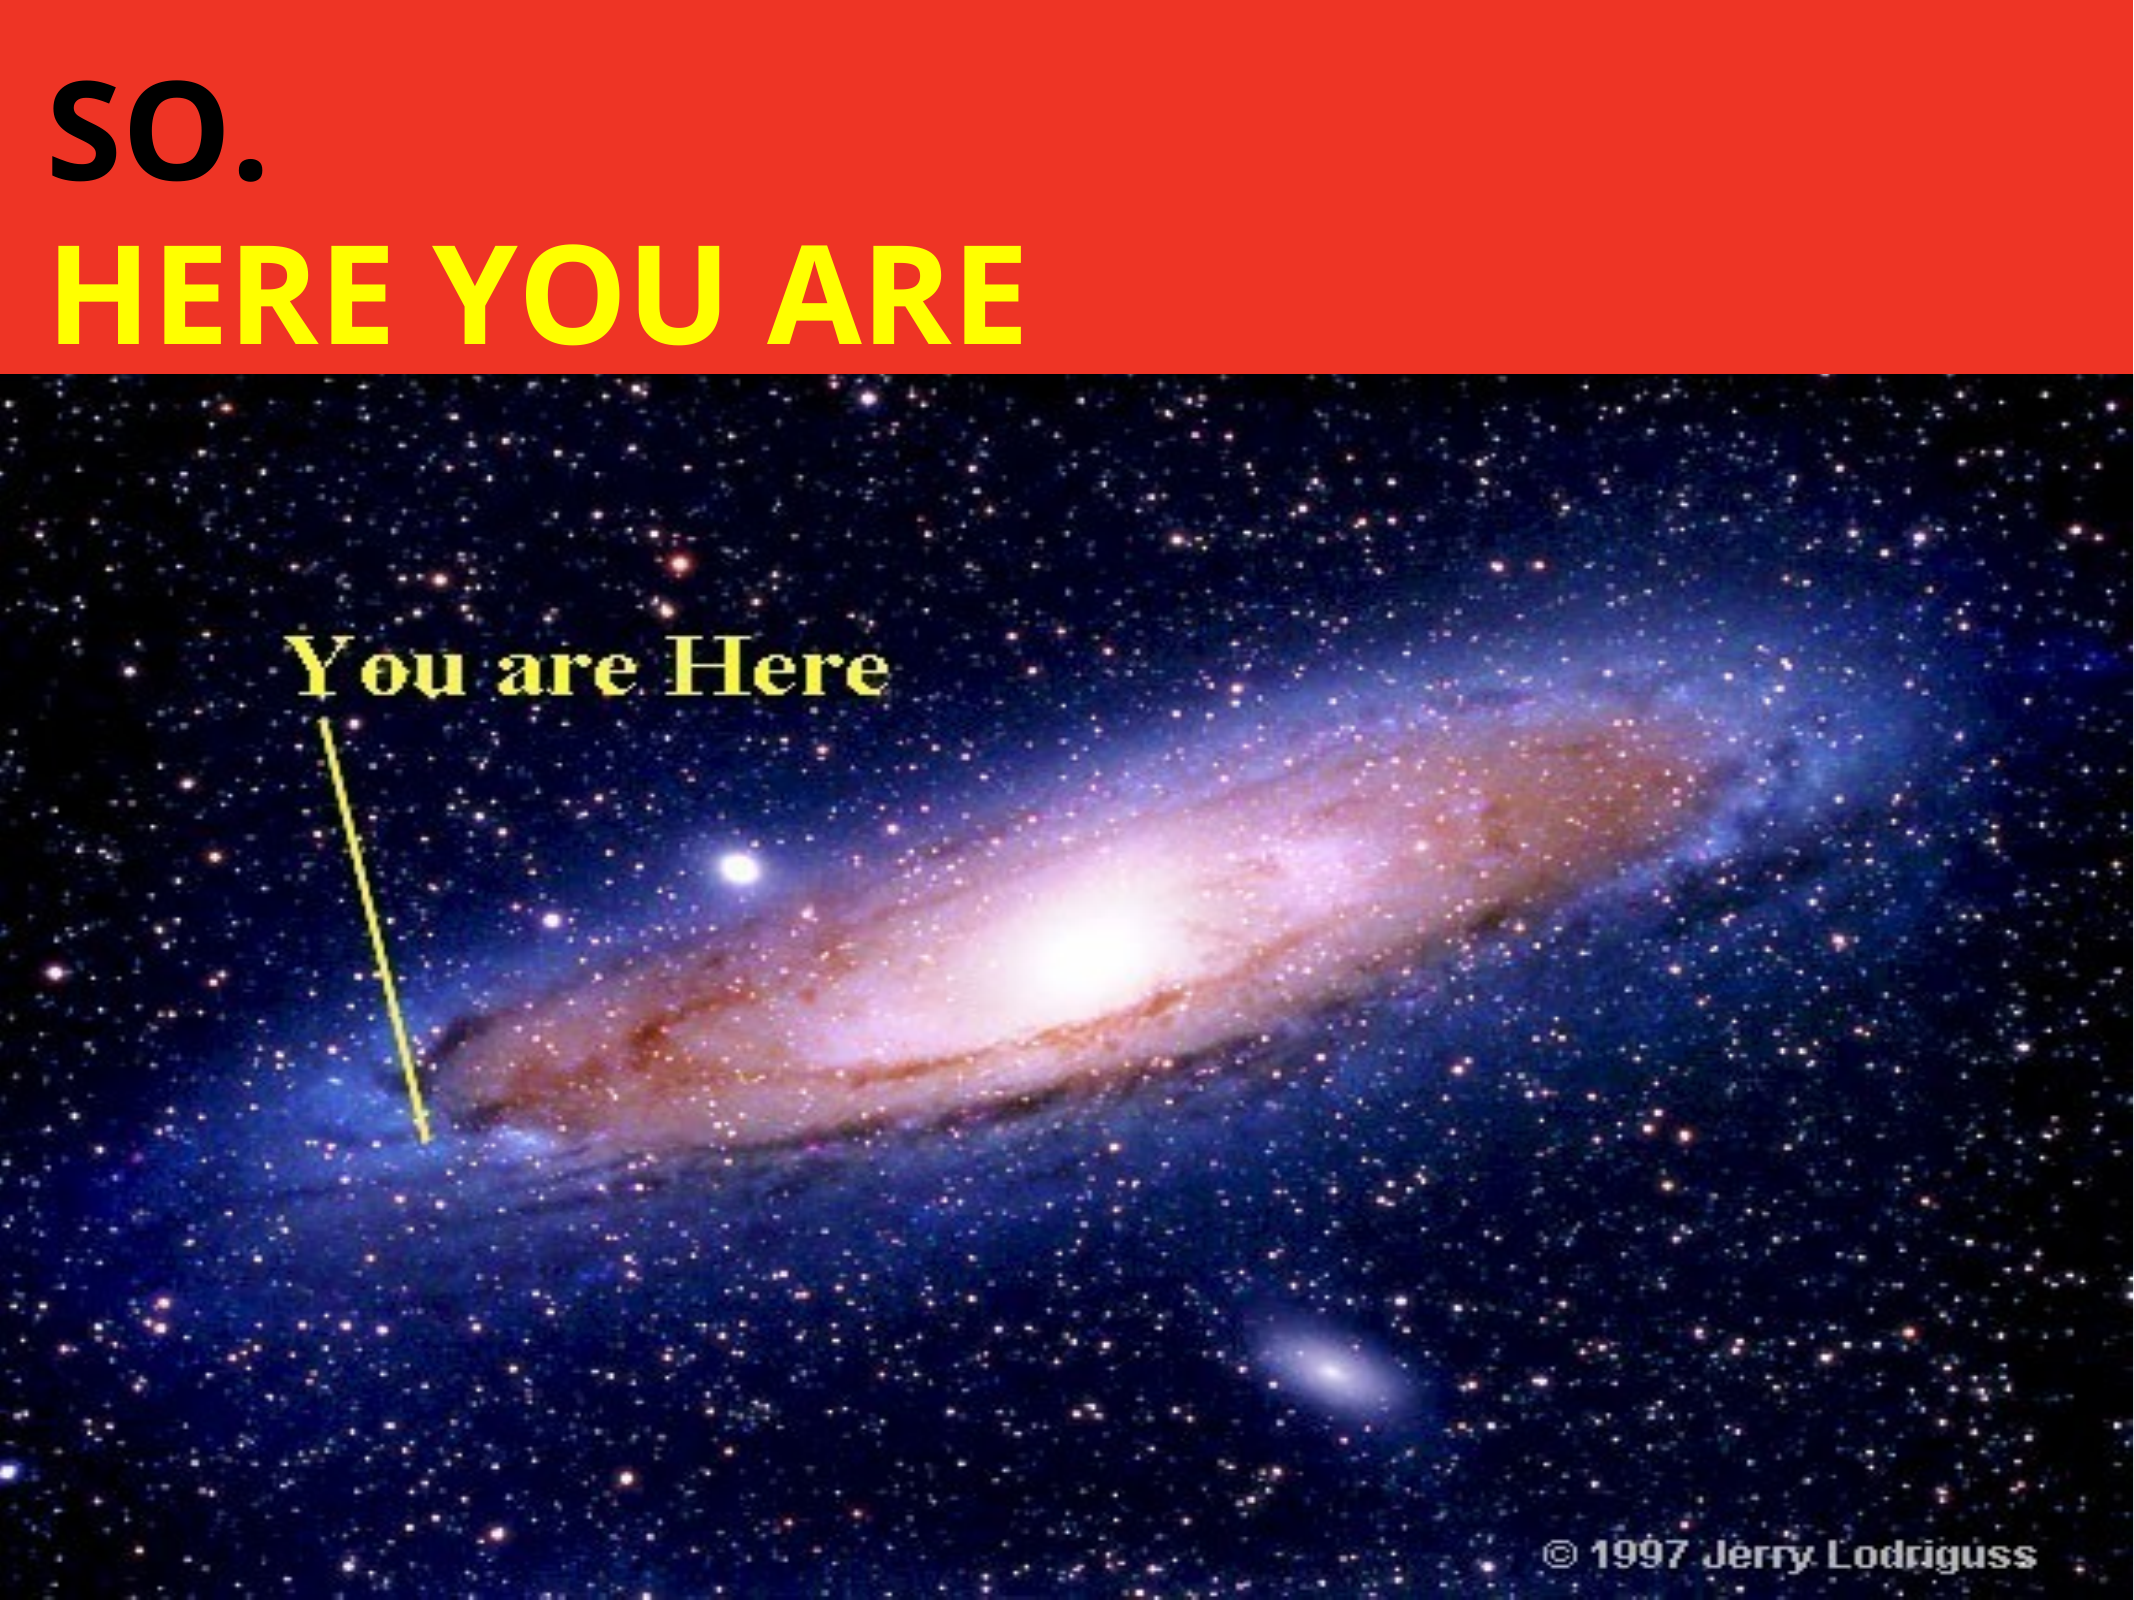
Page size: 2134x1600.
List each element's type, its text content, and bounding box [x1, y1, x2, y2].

text_box SO. HERE YOU ARE [37, 42, 2129, 374]
picture [0, 374, 2134, 1600]
